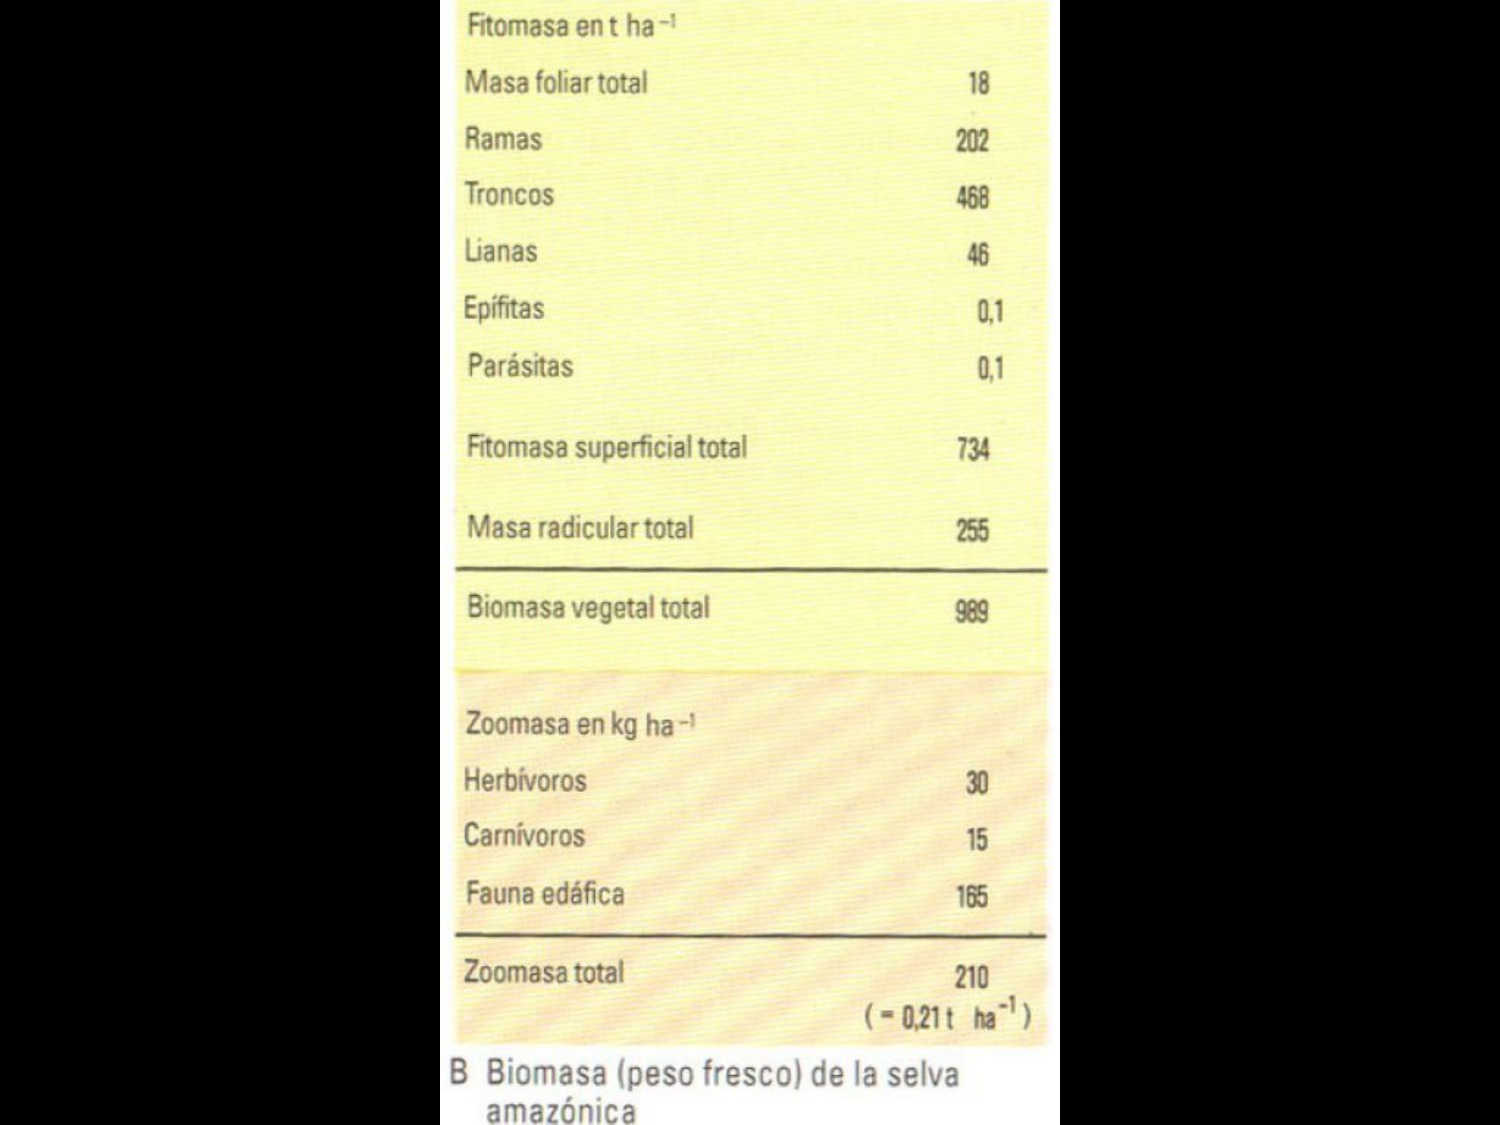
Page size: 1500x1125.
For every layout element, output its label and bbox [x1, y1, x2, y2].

picture [440, 0, 1060, 1125]
